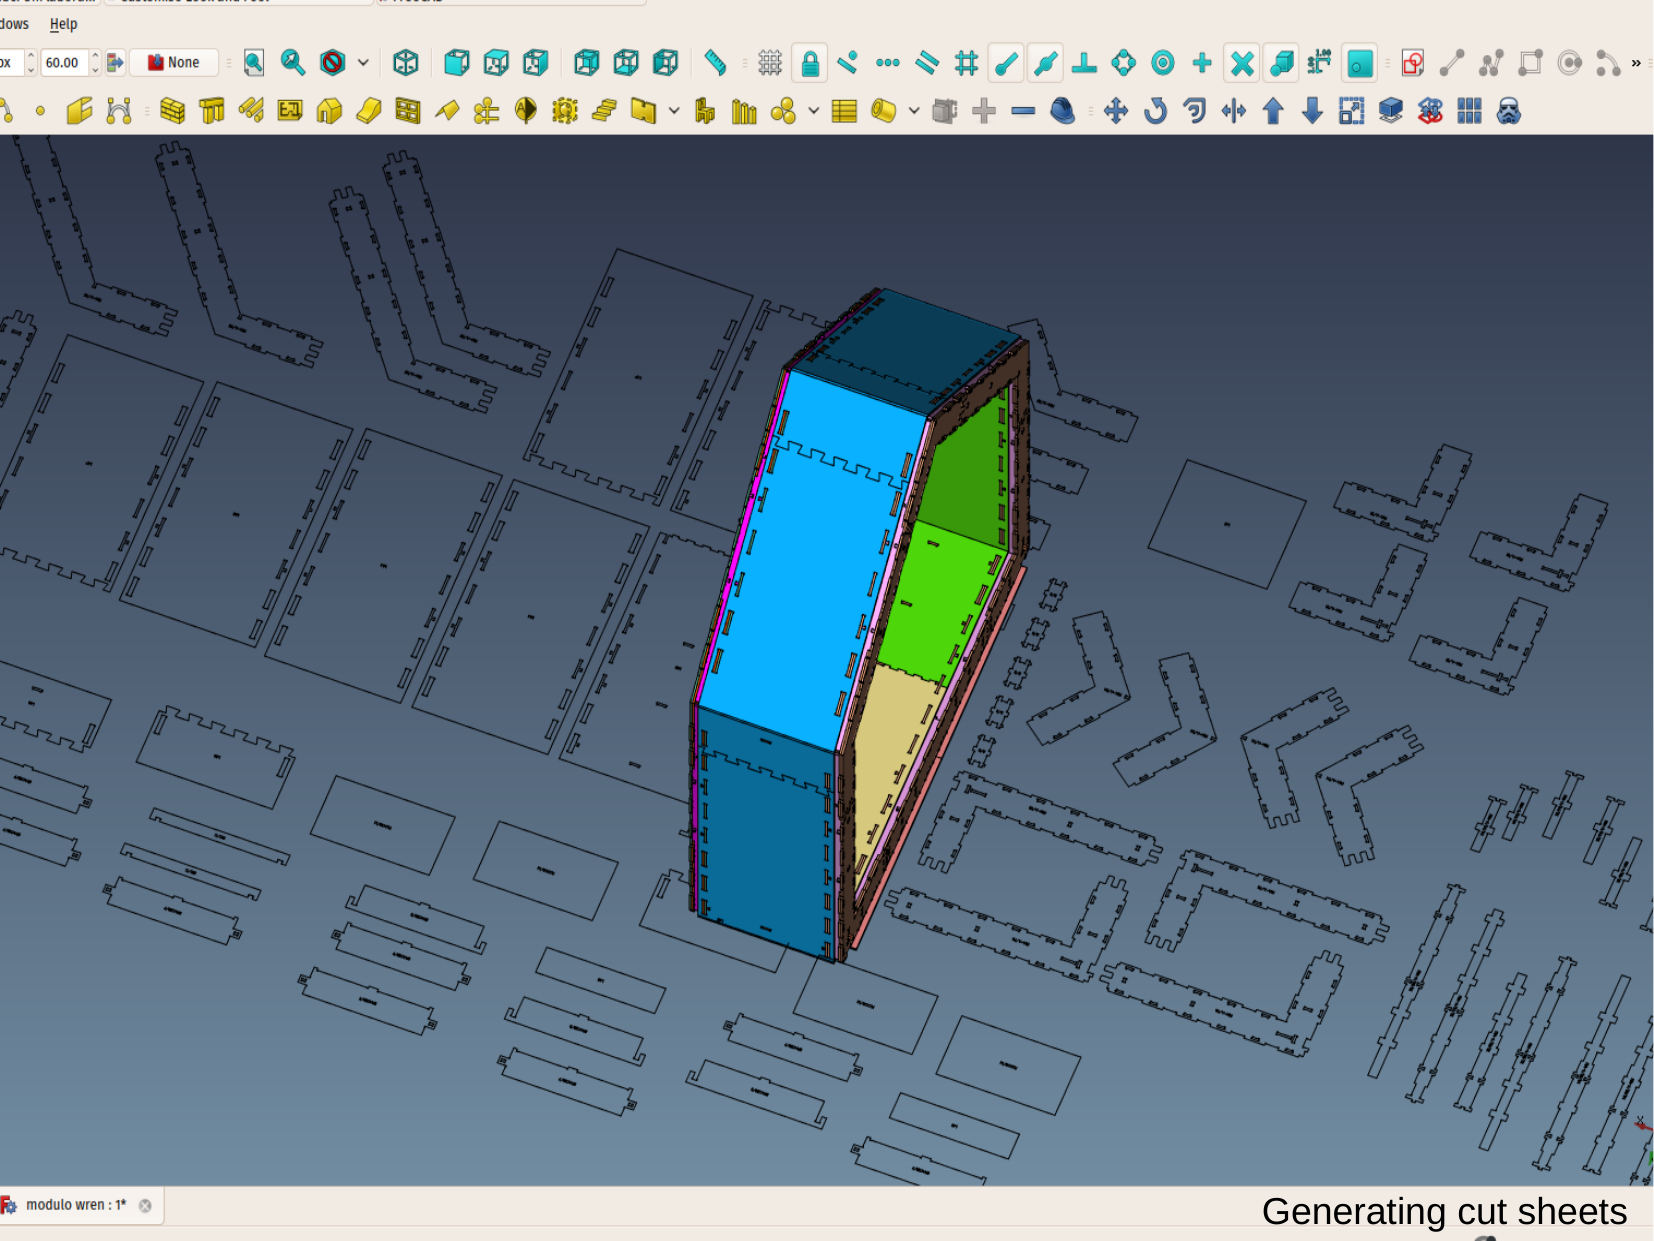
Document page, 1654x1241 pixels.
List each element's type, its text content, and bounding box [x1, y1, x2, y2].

picture [0, 0, 1654, 1241]
text_box Generating cut sheets [862, 1183, 1643, 1241]
